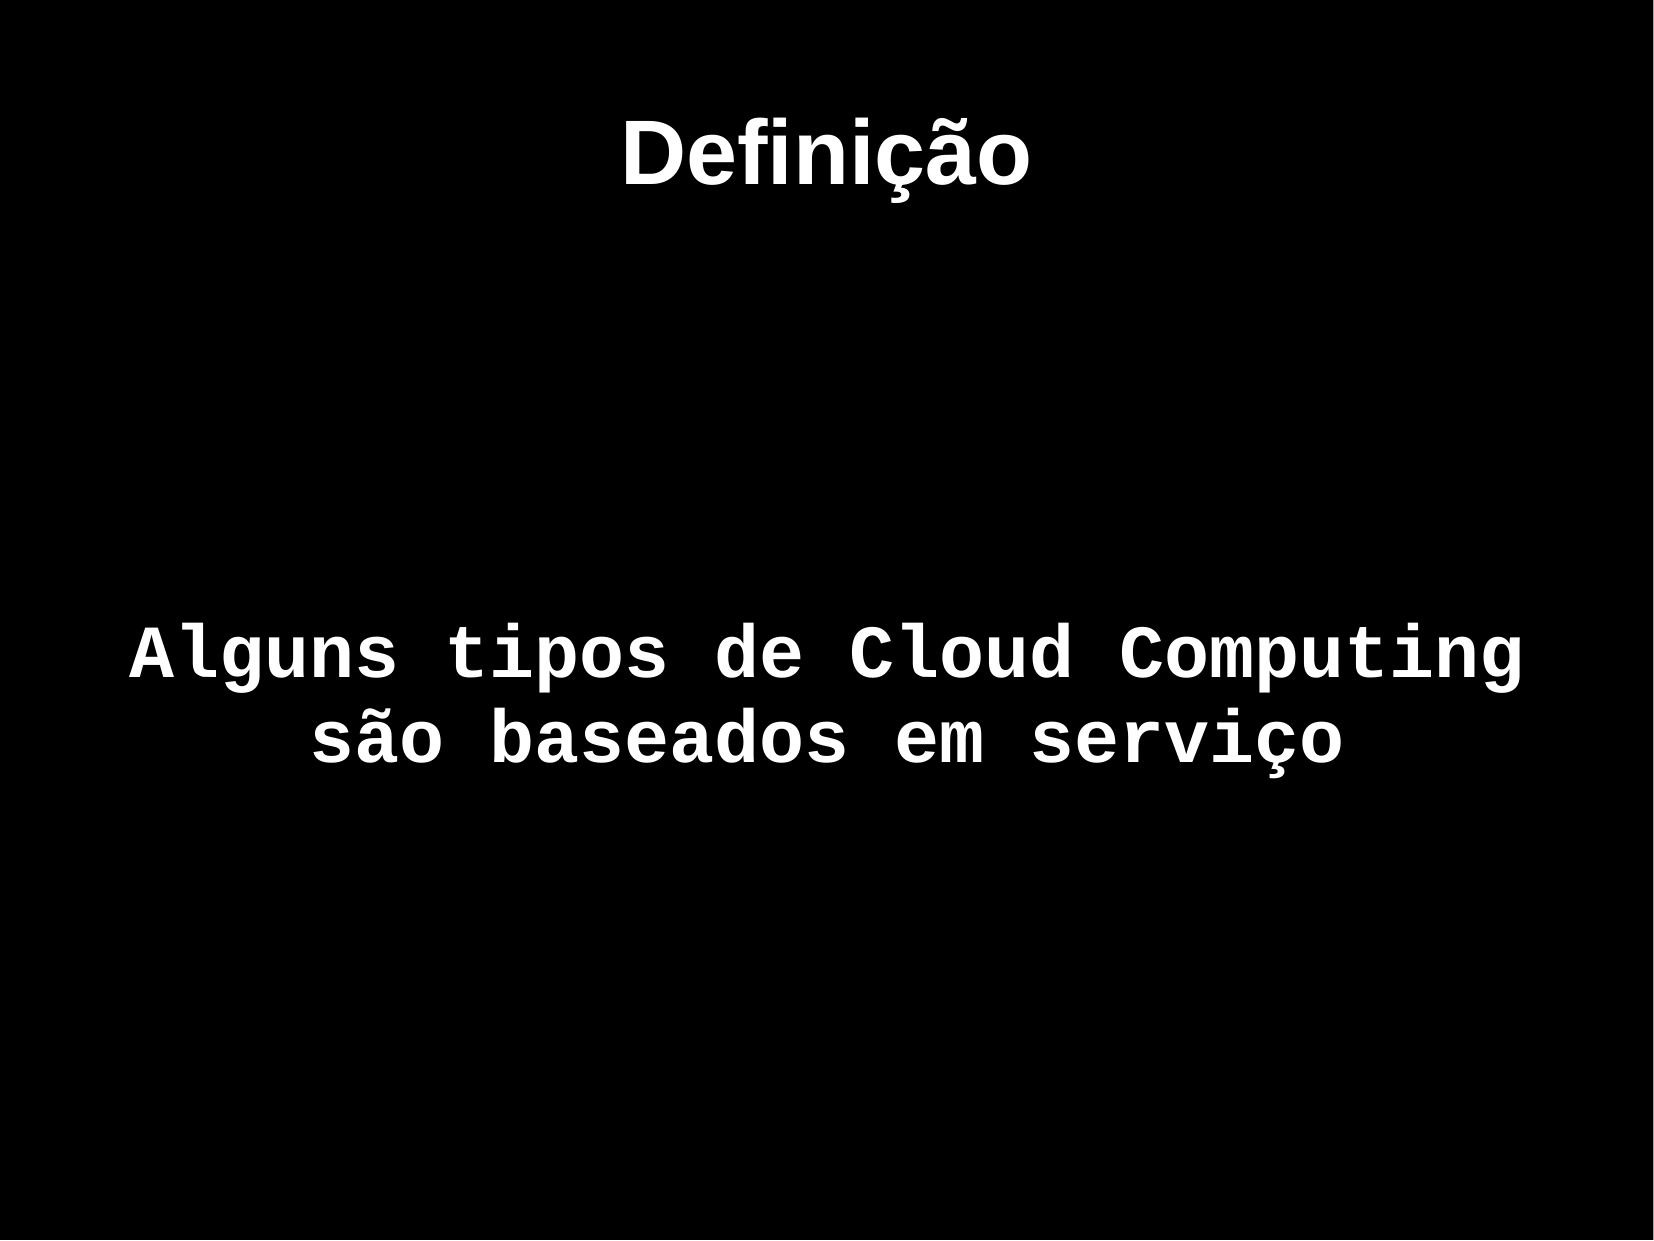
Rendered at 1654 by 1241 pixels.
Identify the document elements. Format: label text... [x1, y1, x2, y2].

title Definição [82, 49, 1571, 257]
subtitle Alguns tipos de Cloud Computing são baseados em serviço [82, 290, 1571, 1109]
